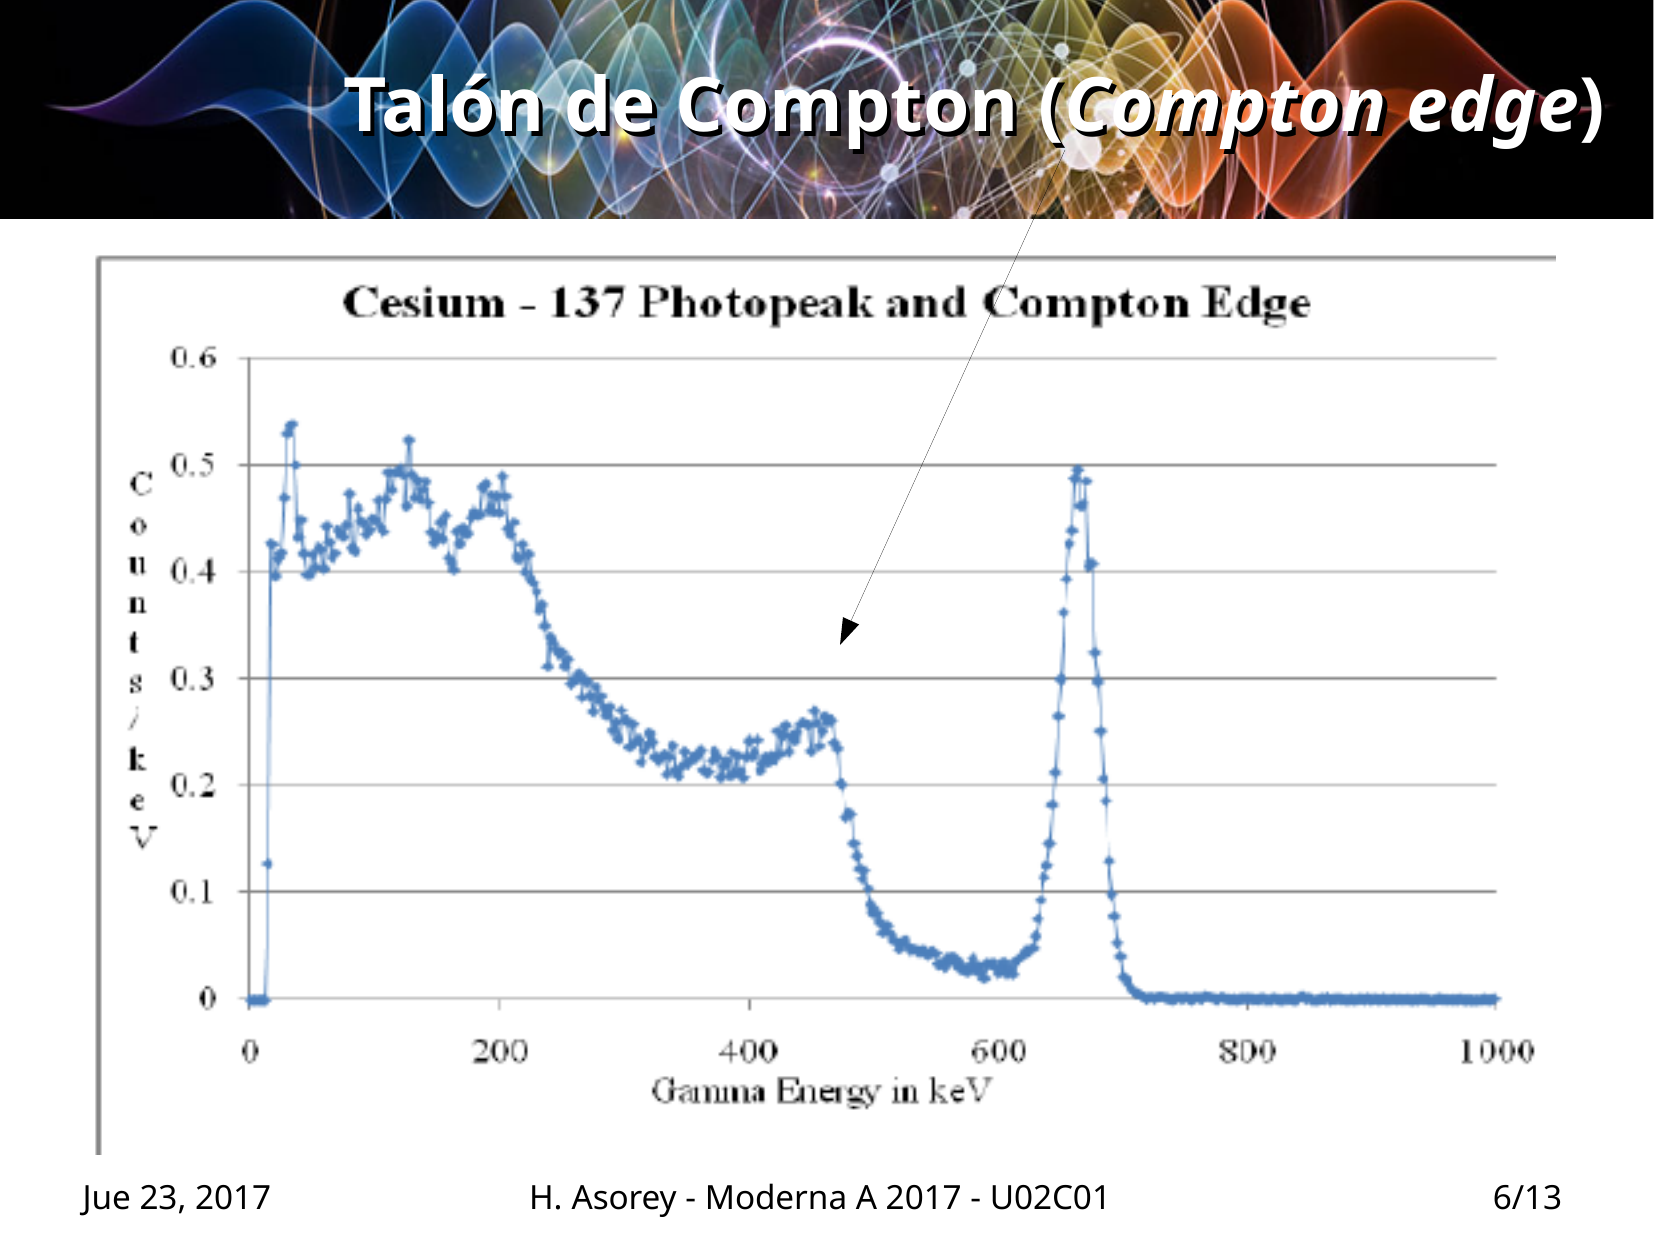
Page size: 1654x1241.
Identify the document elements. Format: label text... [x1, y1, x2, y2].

title Talón de Compton (Compton edge) [45, 15, 1606, 191]
picture [0, 0, 1654, 219]
picture [94, 254, 1556, 1156]
